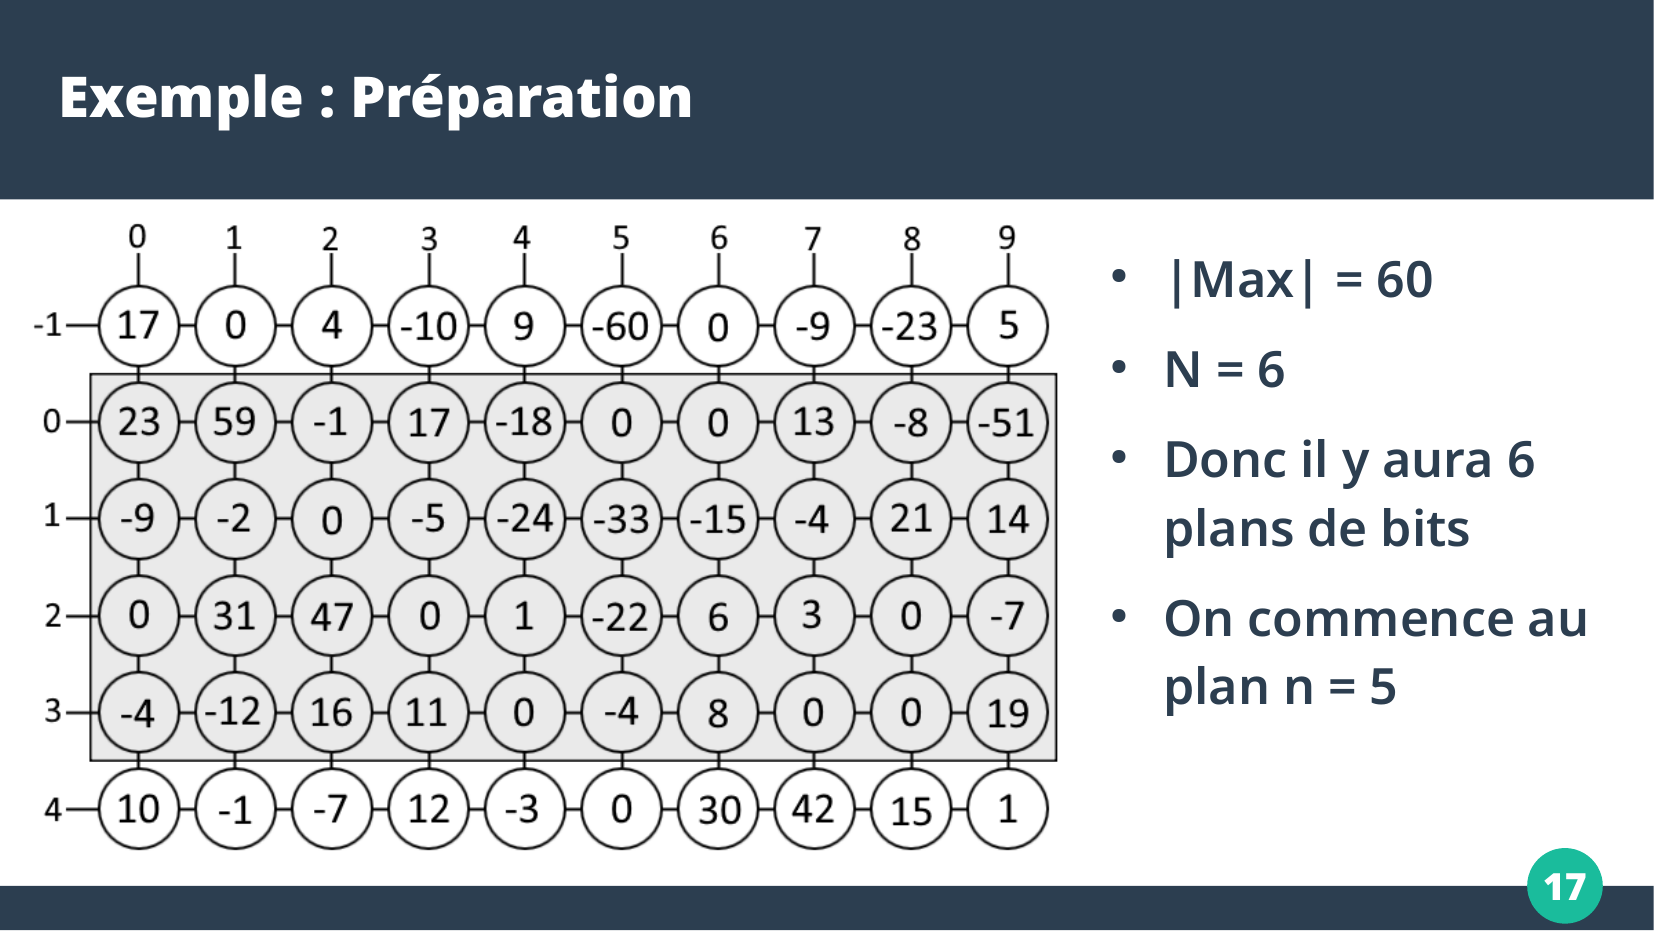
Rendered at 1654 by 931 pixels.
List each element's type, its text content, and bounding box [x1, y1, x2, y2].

title Exemple : Préparation [59, 37, 1595, 155]
list |Max| = 60 N = 6 Donc il y aura 6 plans de bits On commence au plan n = 5 [1092, 243, 1596, 864]
picture [29, 216, 1063, 864]
